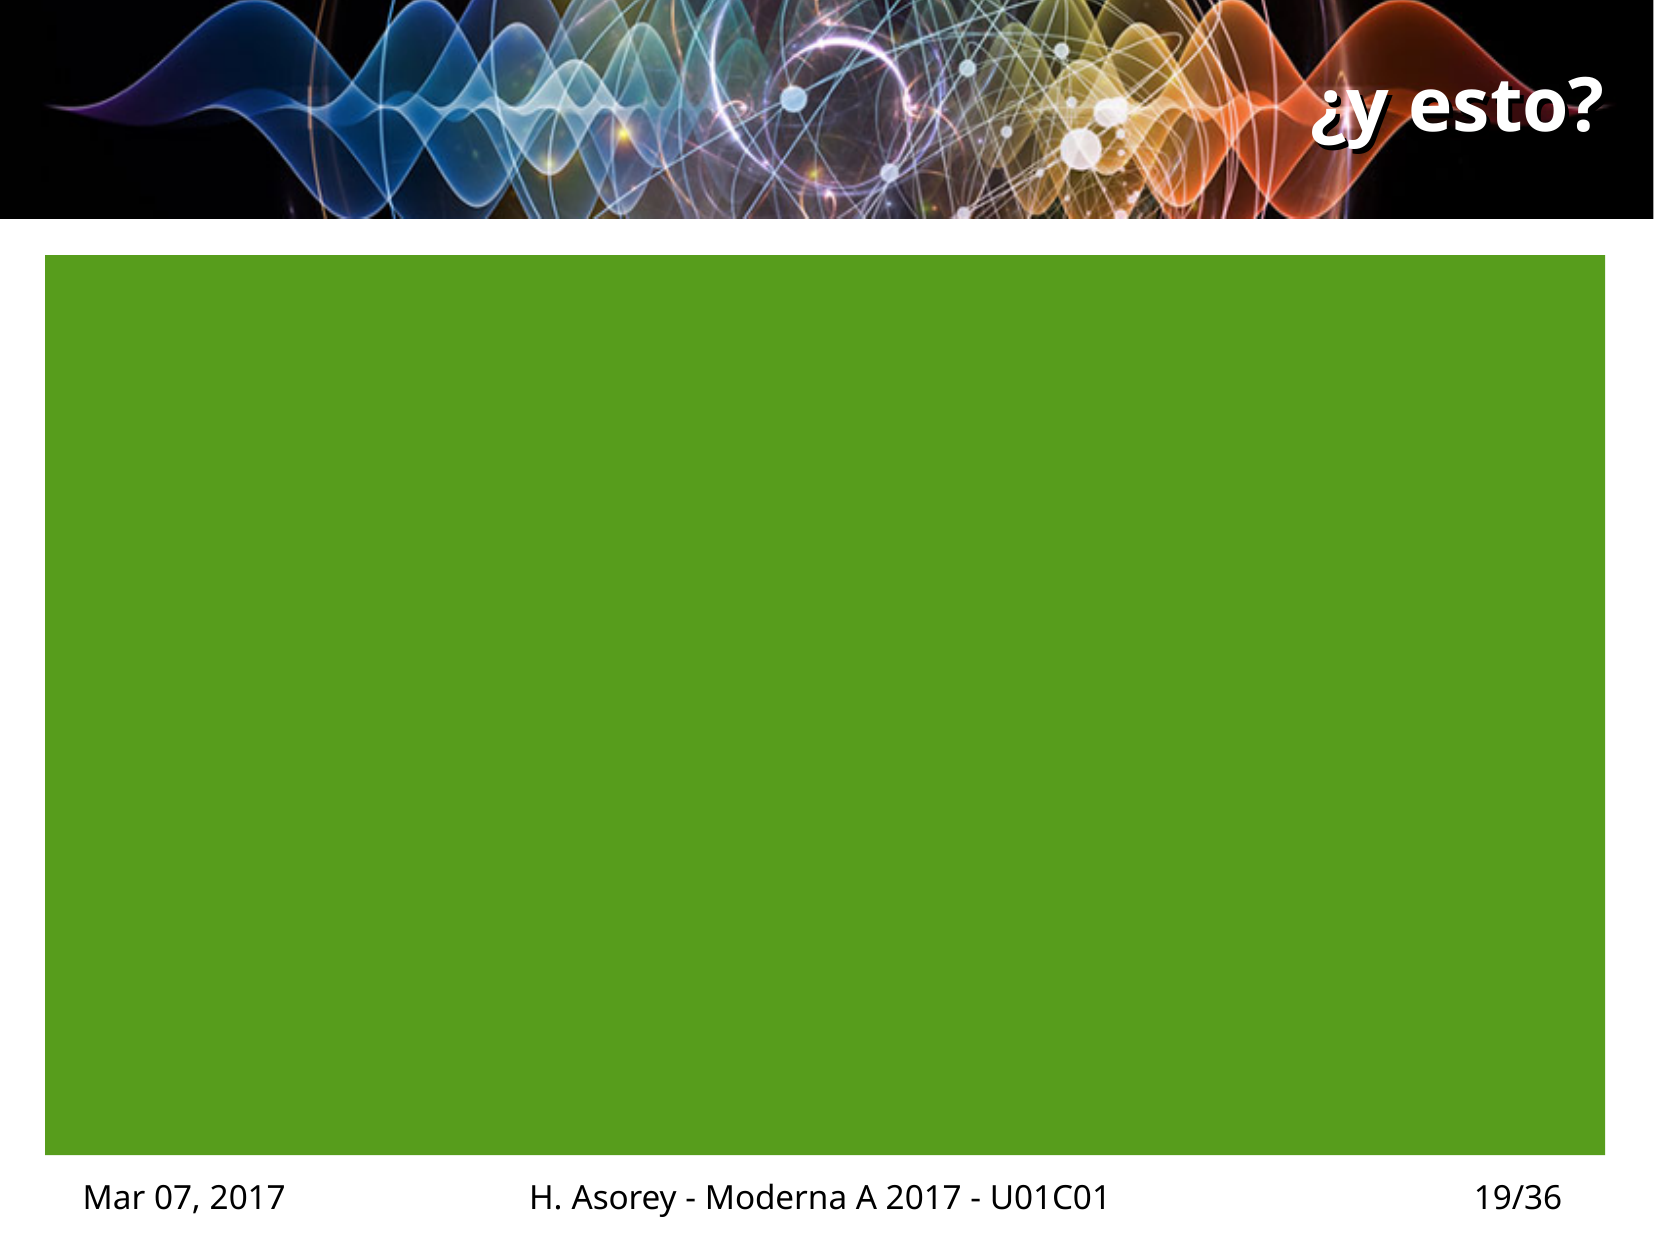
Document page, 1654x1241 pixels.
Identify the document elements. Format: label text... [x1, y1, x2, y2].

picture [0, 0, 1654, 219]
title ¿y esto? [45, 15, 1606, 191]
text_box [45, 255, 1606, 1156]
